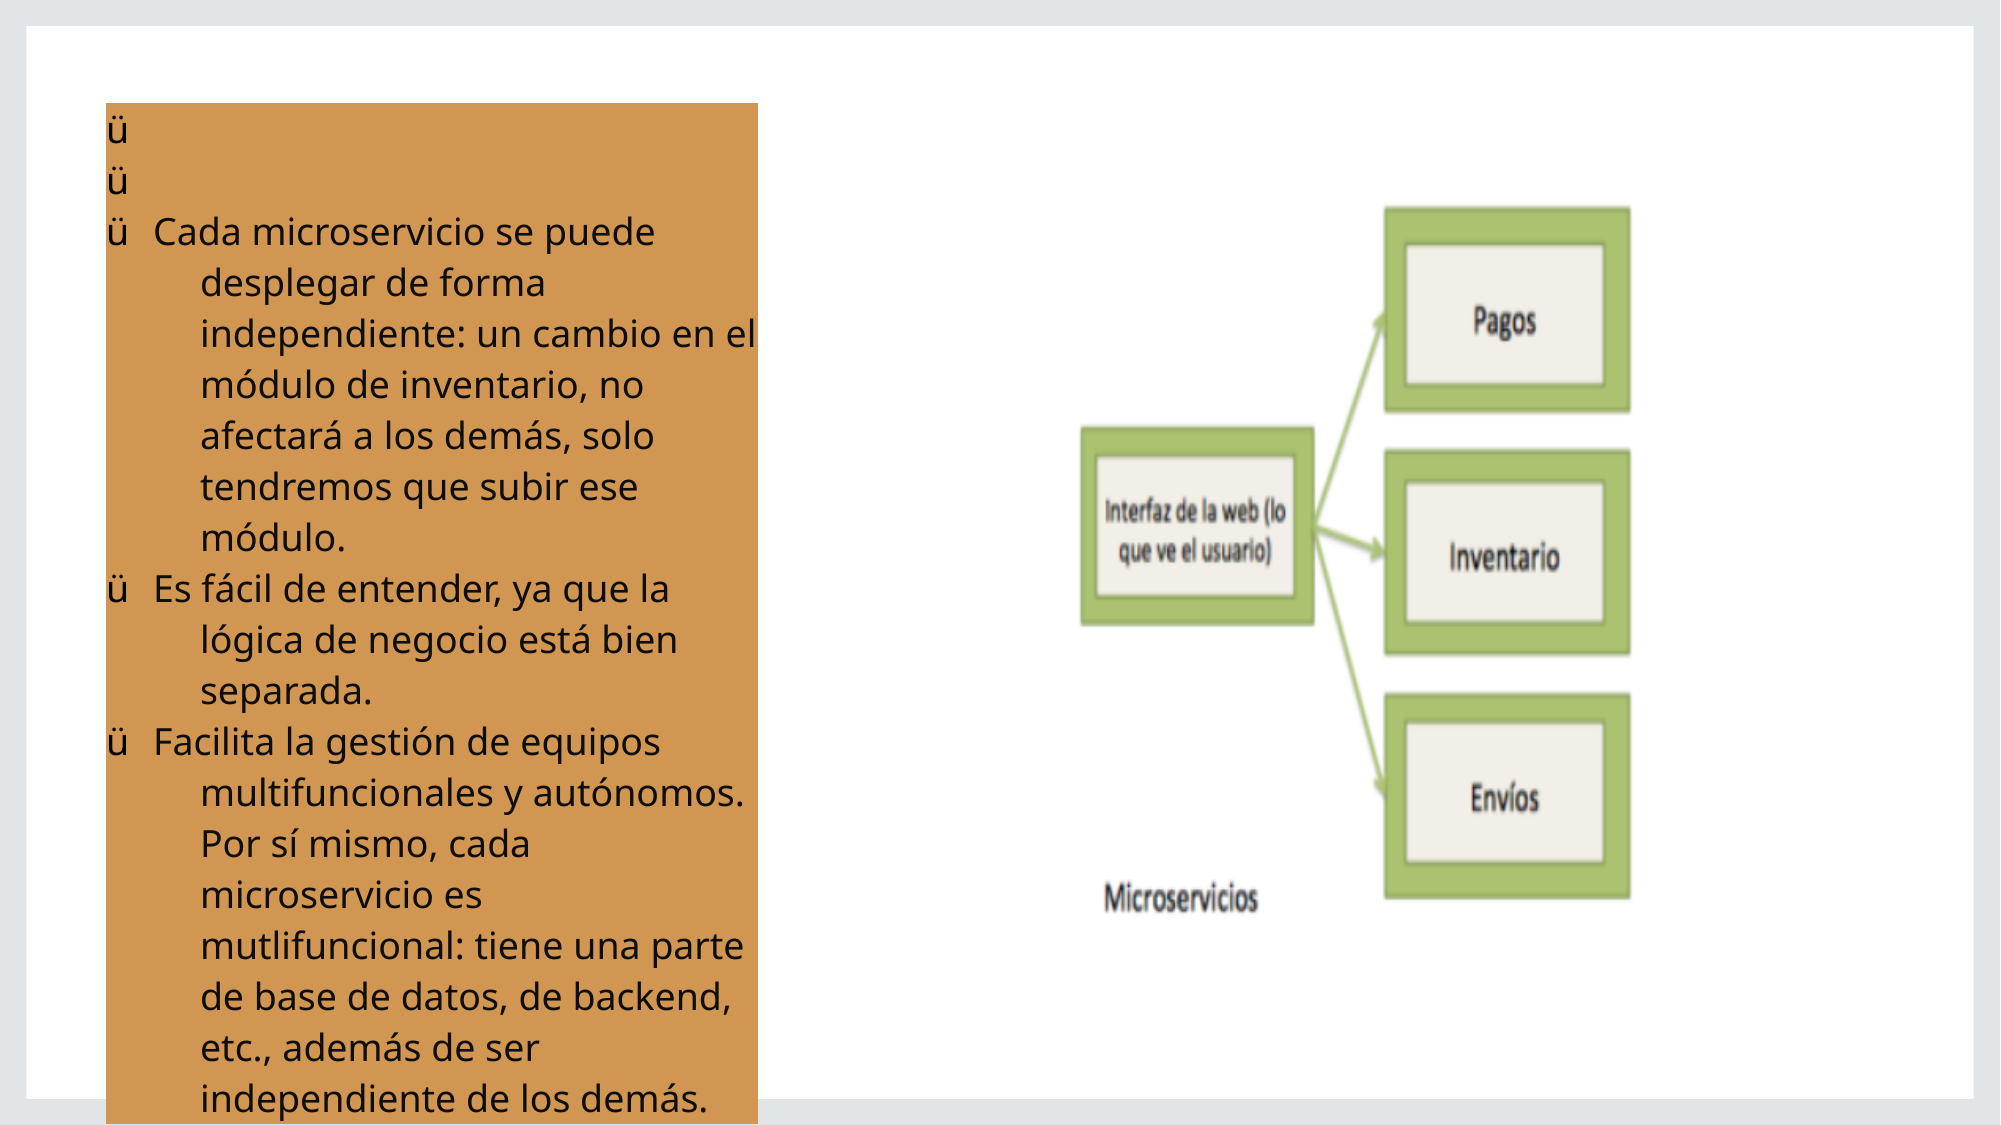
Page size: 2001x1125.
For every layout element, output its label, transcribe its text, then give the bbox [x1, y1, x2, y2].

table_header Cada microservicio se puede desplegar de forma independiente: un cambio en el módulo de inventario, no afectará a los demás, solo tendremos que subir ese módulo. Es fácil de entender, ya que la lógica de negocio está bien separada. Facilita la gestión de equipos multifuncionales y autónomos. Por sí mismo, cada microservicio es mutlifuncional: tiene una parte de base de datos, de backend, etc., además de ser independiente de los demás. [106, 103, 758, 1124]
picture [821, 140, 1947, 1038]
